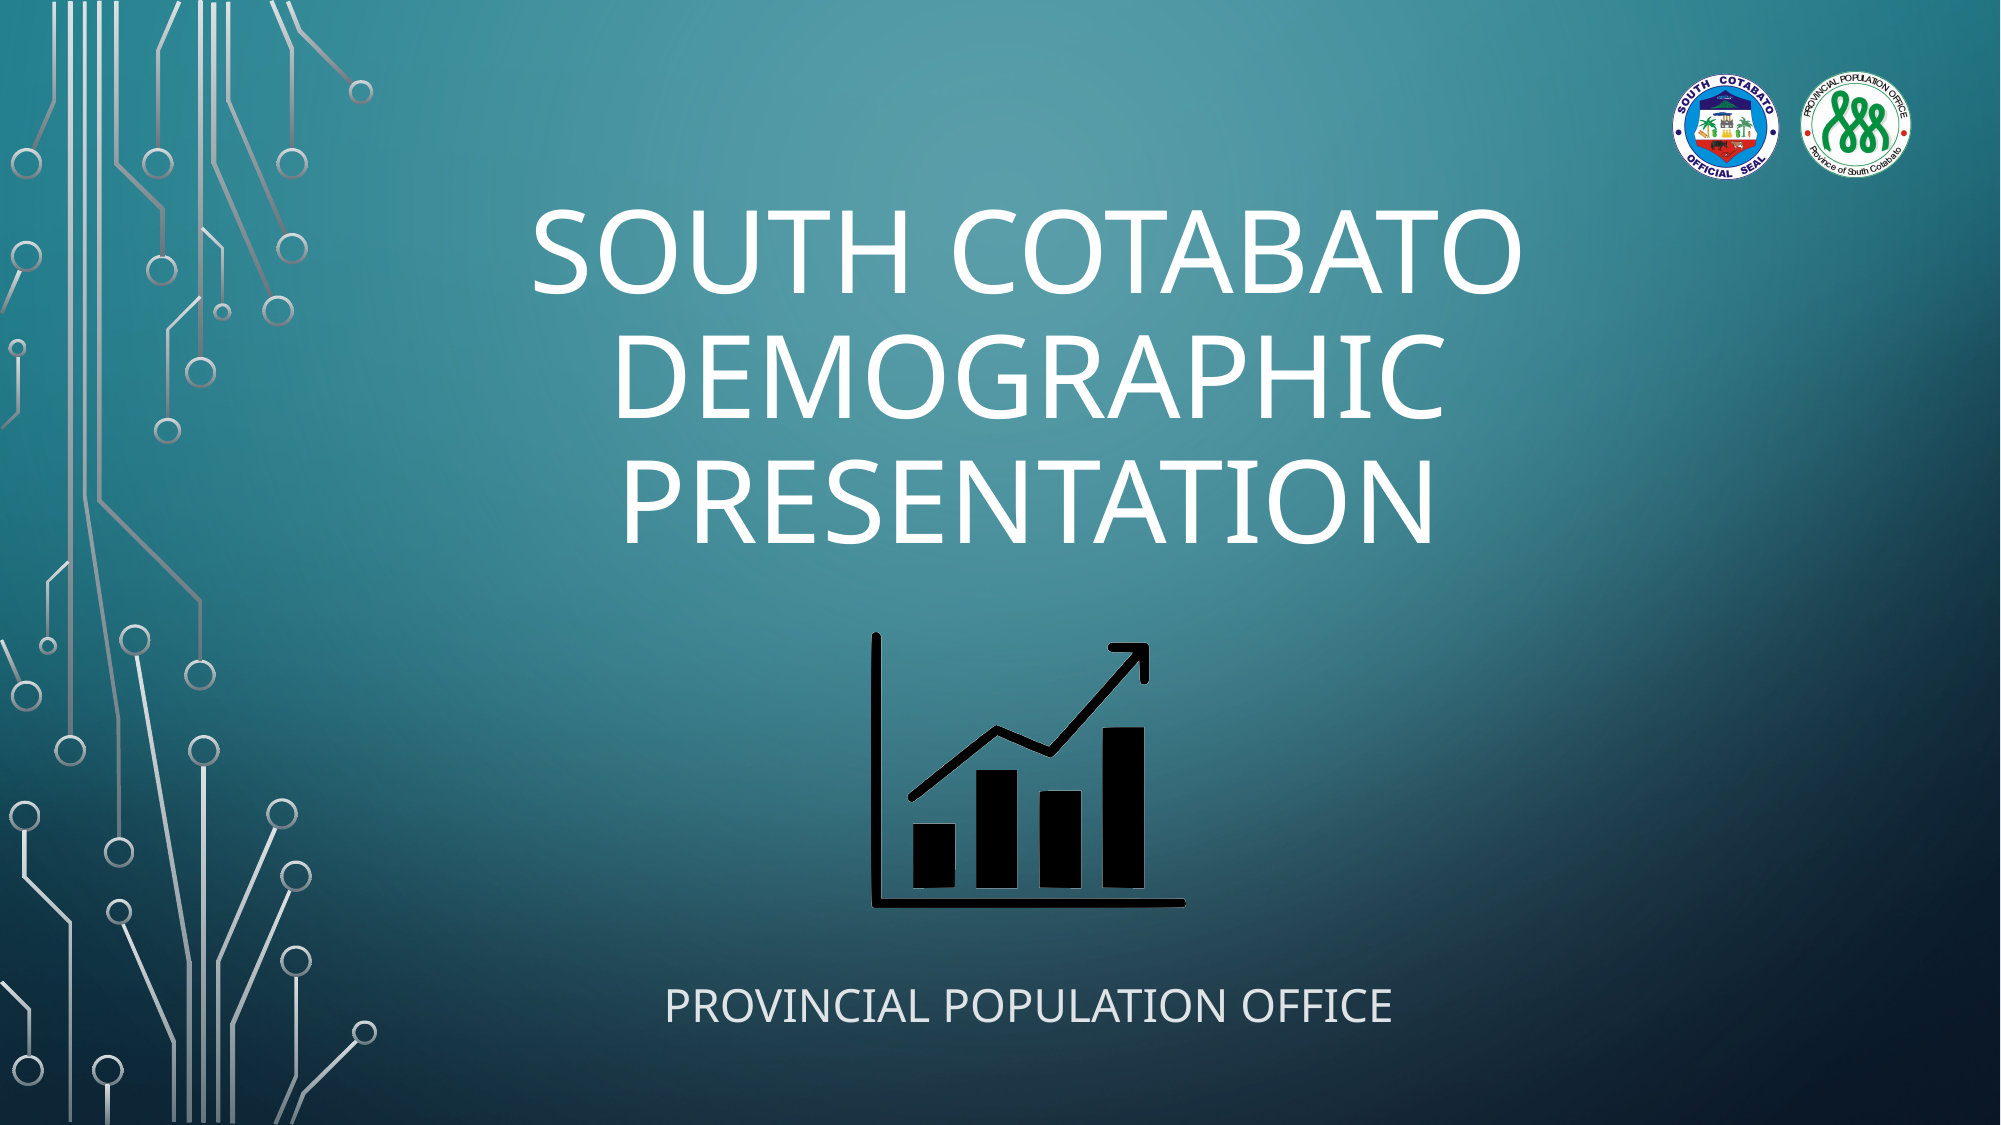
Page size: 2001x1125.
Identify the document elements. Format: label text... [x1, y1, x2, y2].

title SOUTH COTABATO Demographic presentation [307, 184, 1750, 576]
subtitle Provincial Population Office [307, 963, 1750, 1041]
picture [871, 632, 1186, 908]
picture [1661, 64, 1922, 189]
